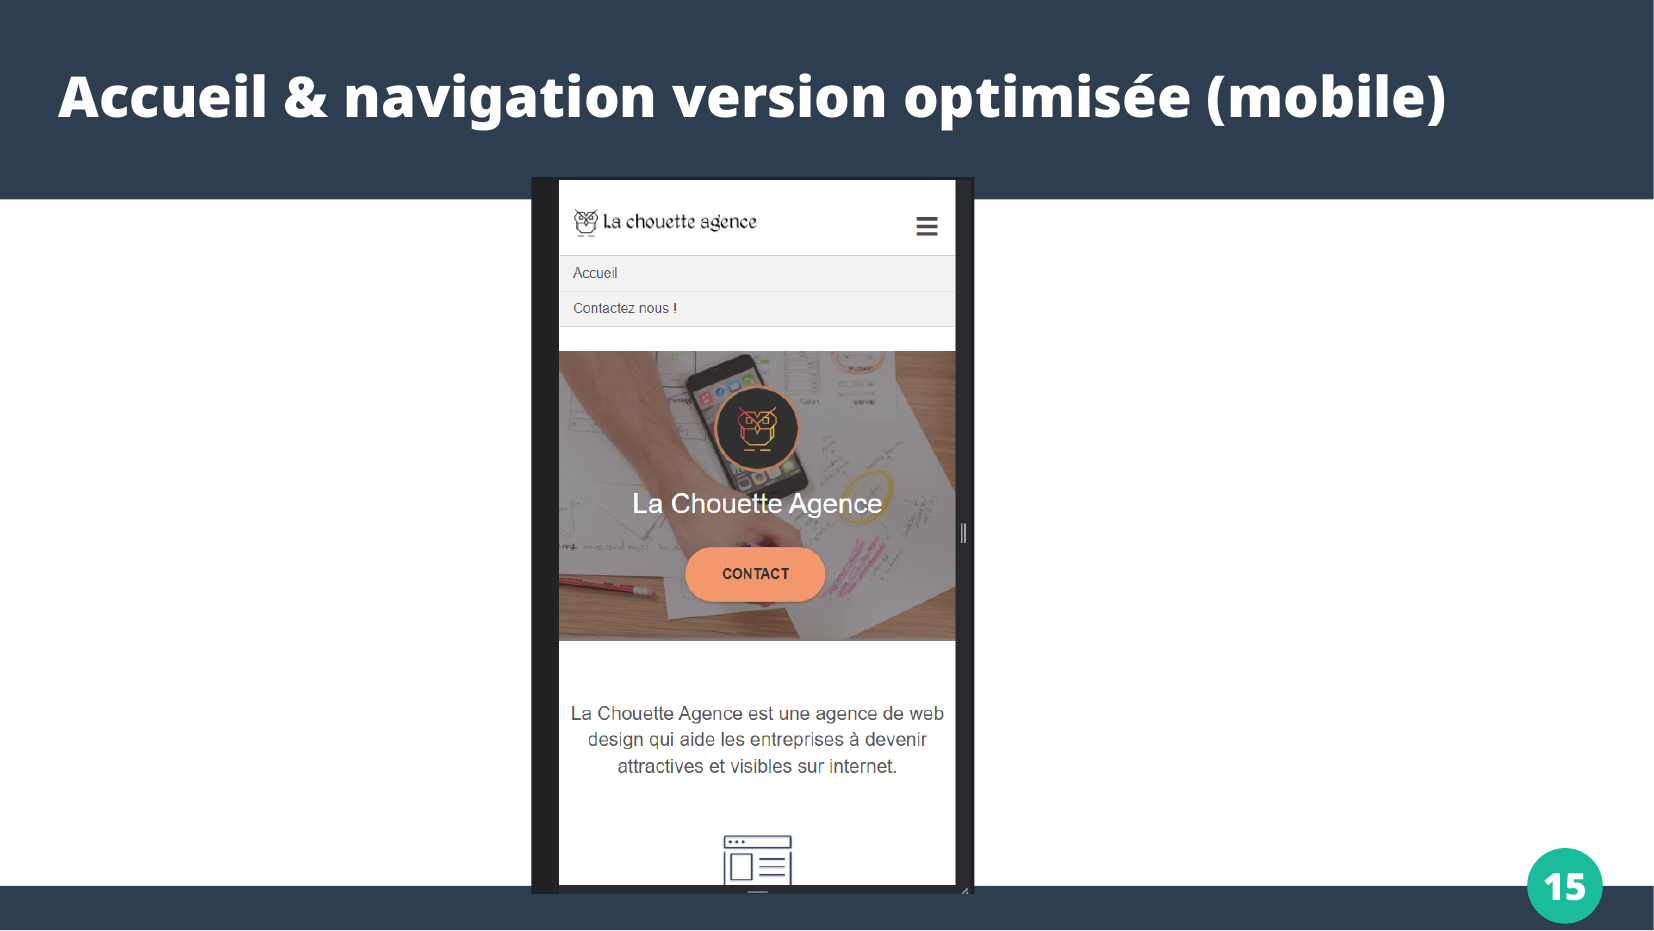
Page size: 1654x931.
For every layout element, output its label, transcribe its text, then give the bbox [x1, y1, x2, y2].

title Accueil & navigation version optimisée (mobile) [59, 37, 1595, 155]
picture [531, 177, 975, 894]
